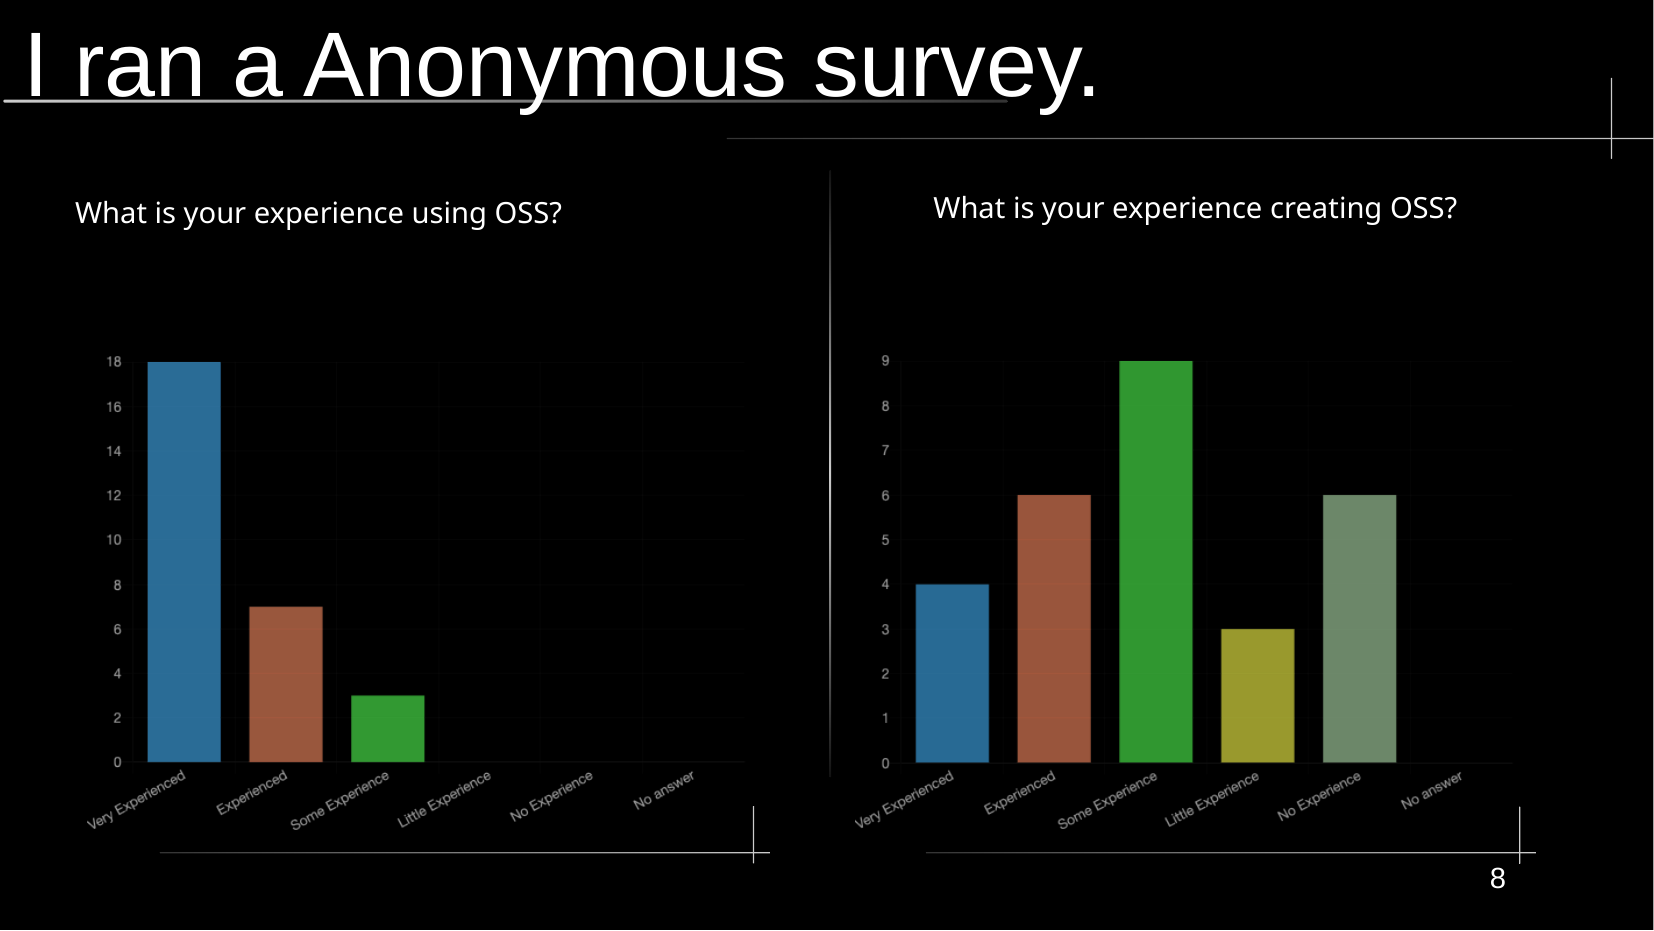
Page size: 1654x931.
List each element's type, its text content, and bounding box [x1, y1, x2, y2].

list What is your experience using OSS? [75, 192, 802, 451]
list What is your experience creating OSS? [862, 187, 1589, 445]
title I ran a Anonymous survey. [23, 11, 1589, 119]
picture [855, 354, 1516, 850]
picture [87, 355, 748, 851]
